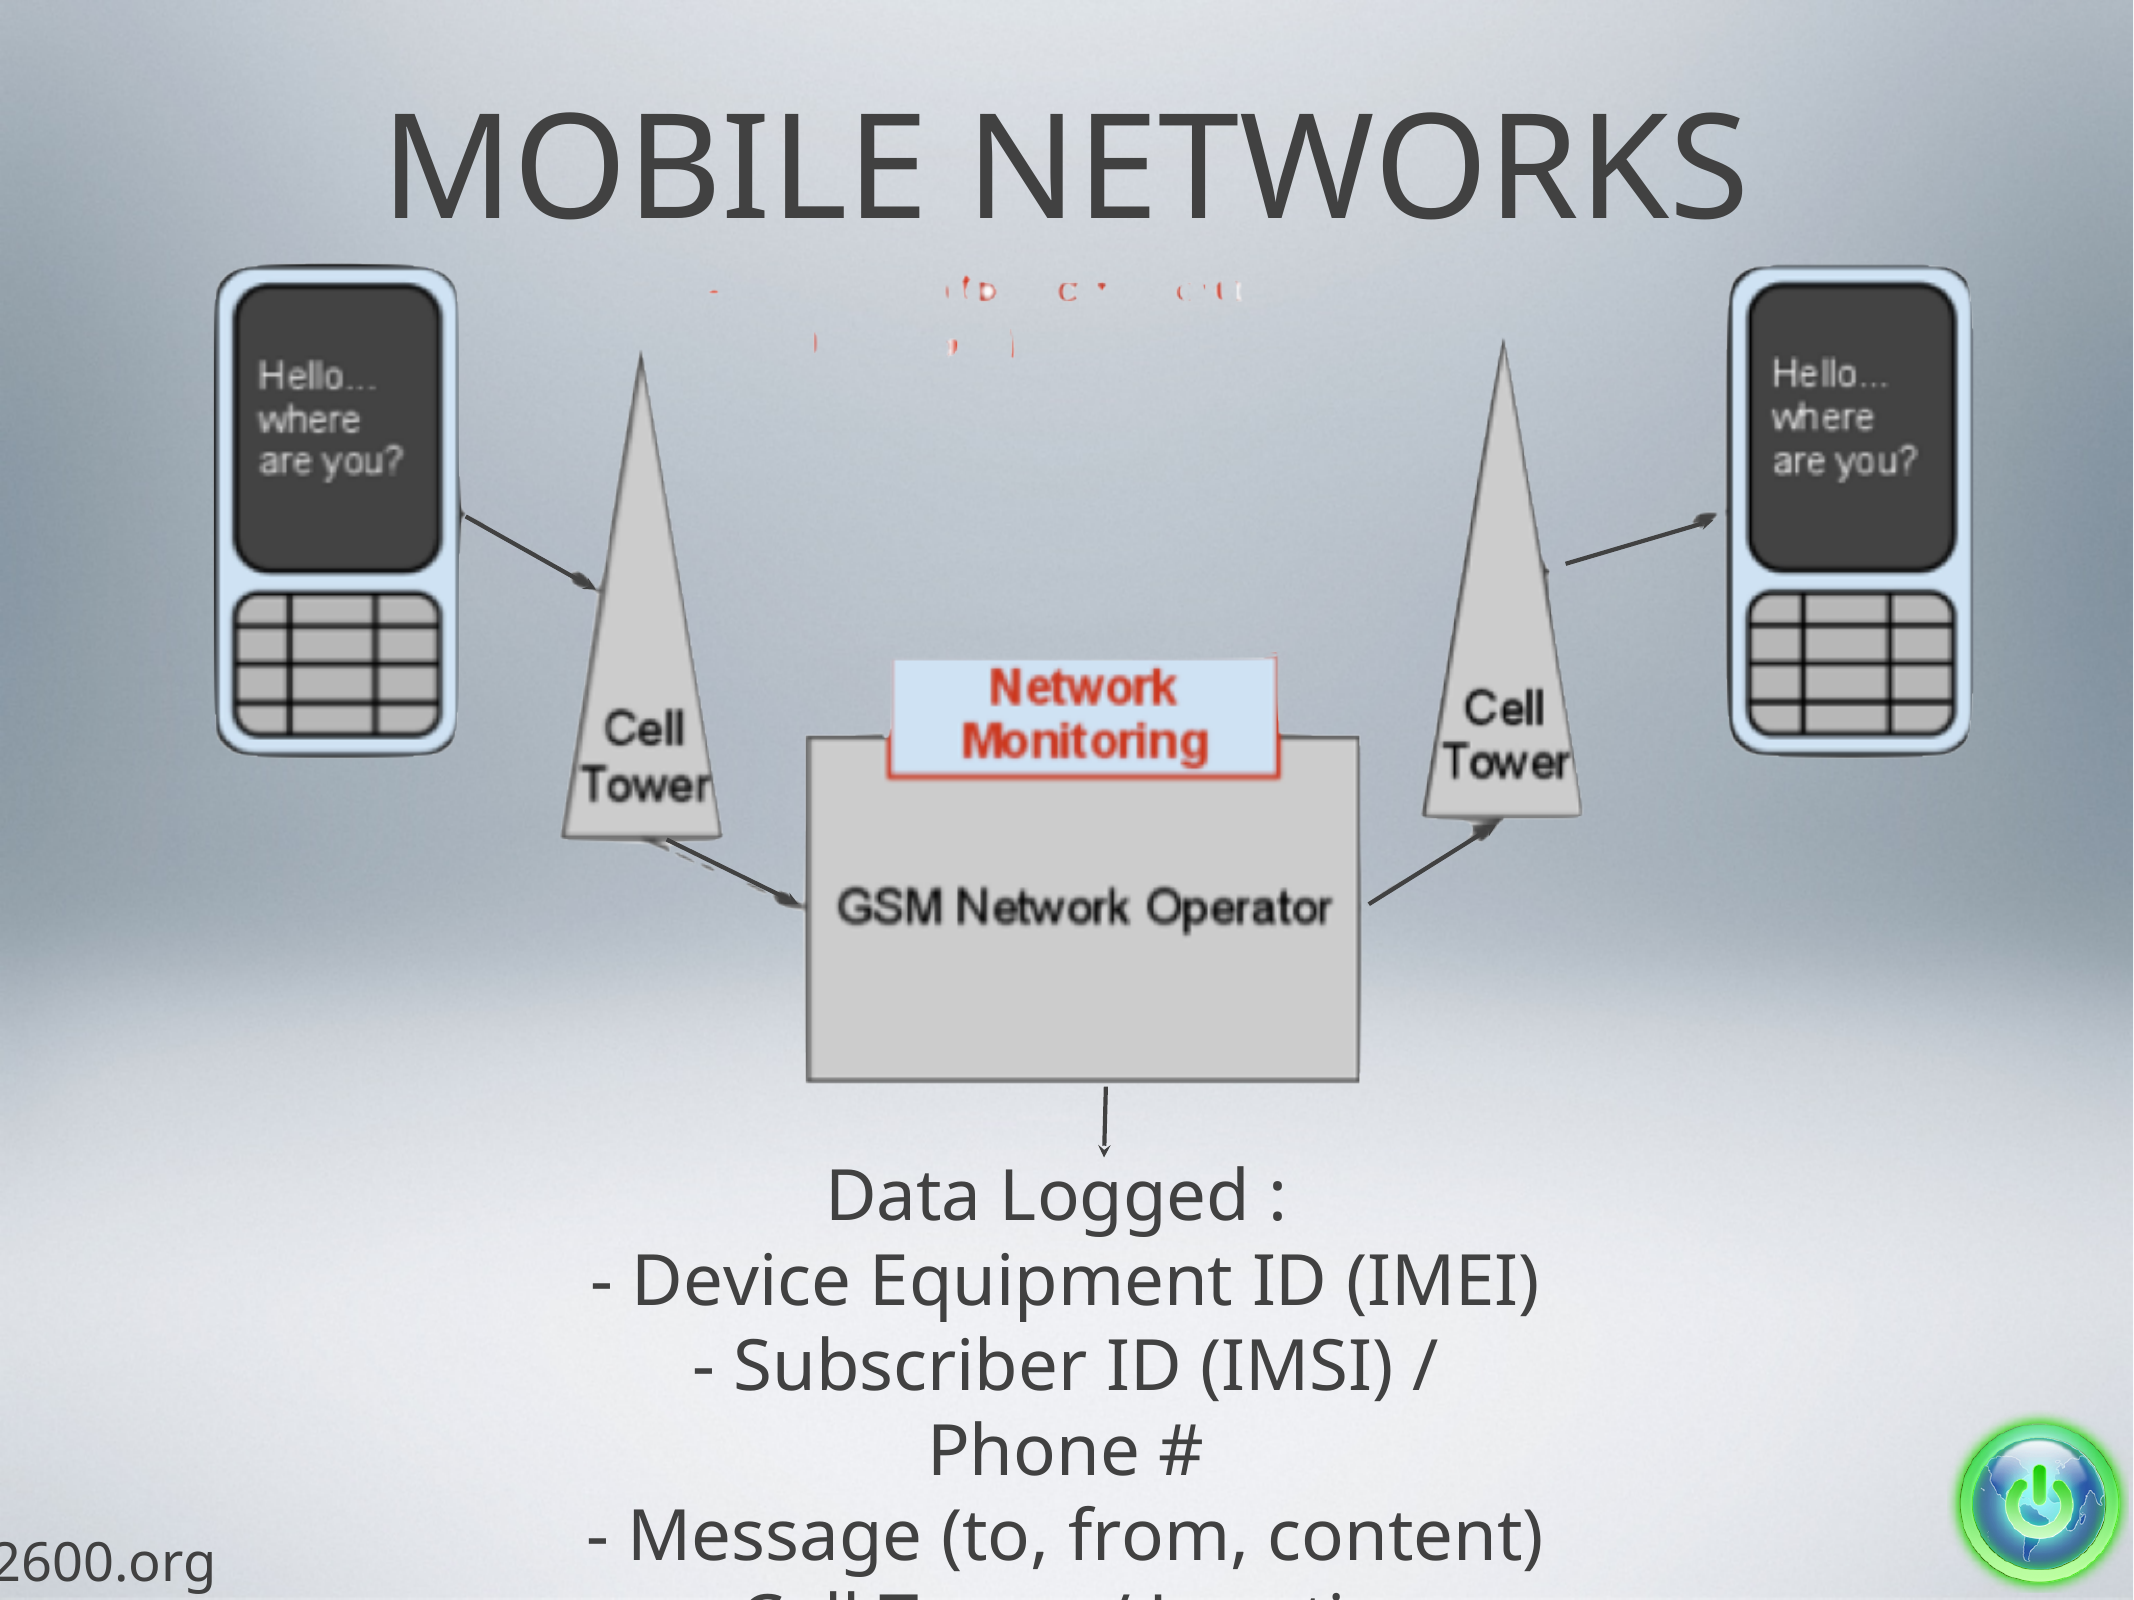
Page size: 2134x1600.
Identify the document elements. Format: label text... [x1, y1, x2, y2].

text_box Data Logged : - Device Equipment ID (IMEI) - Subscriber ID (IMSI) / Phone # - Message (to, from, content) - Cell Tower / Location [581, 1149, 1551, 1600]
picture [0, 0, 2134, 1600]
text_box 2600.org [0, 1527, 261, 1600]
text_box 2600.org [0, 1546, 12, 1569]
text_box MOBILE NETWORKS [127, 64, 2005, 248]
